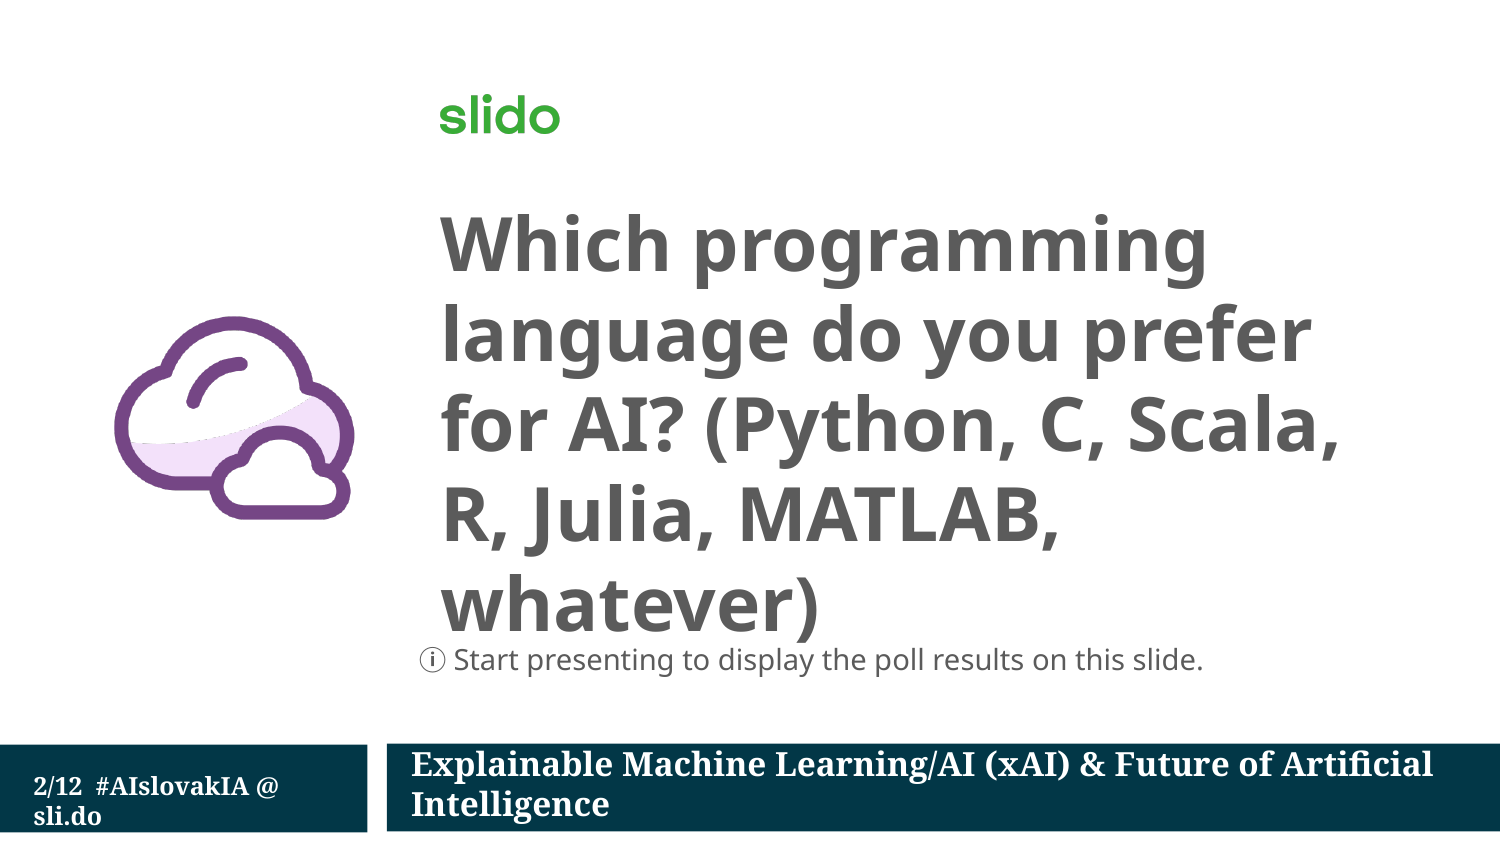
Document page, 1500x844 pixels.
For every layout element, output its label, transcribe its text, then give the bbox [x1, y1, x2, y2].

text_box ⓘ Start presenting to display the poll results on this slide. [404, 627, 1438, 690]
picture [428, 83, 572, 147]
text_box Which programming language do you prefer for AI? (Python, C, Scala, R, Julia, MATLAB, whatever) [425, 316, 1417, 528]
text_box Explainable Machine Learning/AI (xAI) & Future of Artificial Intelligence [400, 740, 1500, 826]
text_box 2/12 #AIslovakIA @ sli.do [22, 764, 362, 808]
picture [83, 271, 384, 572]
